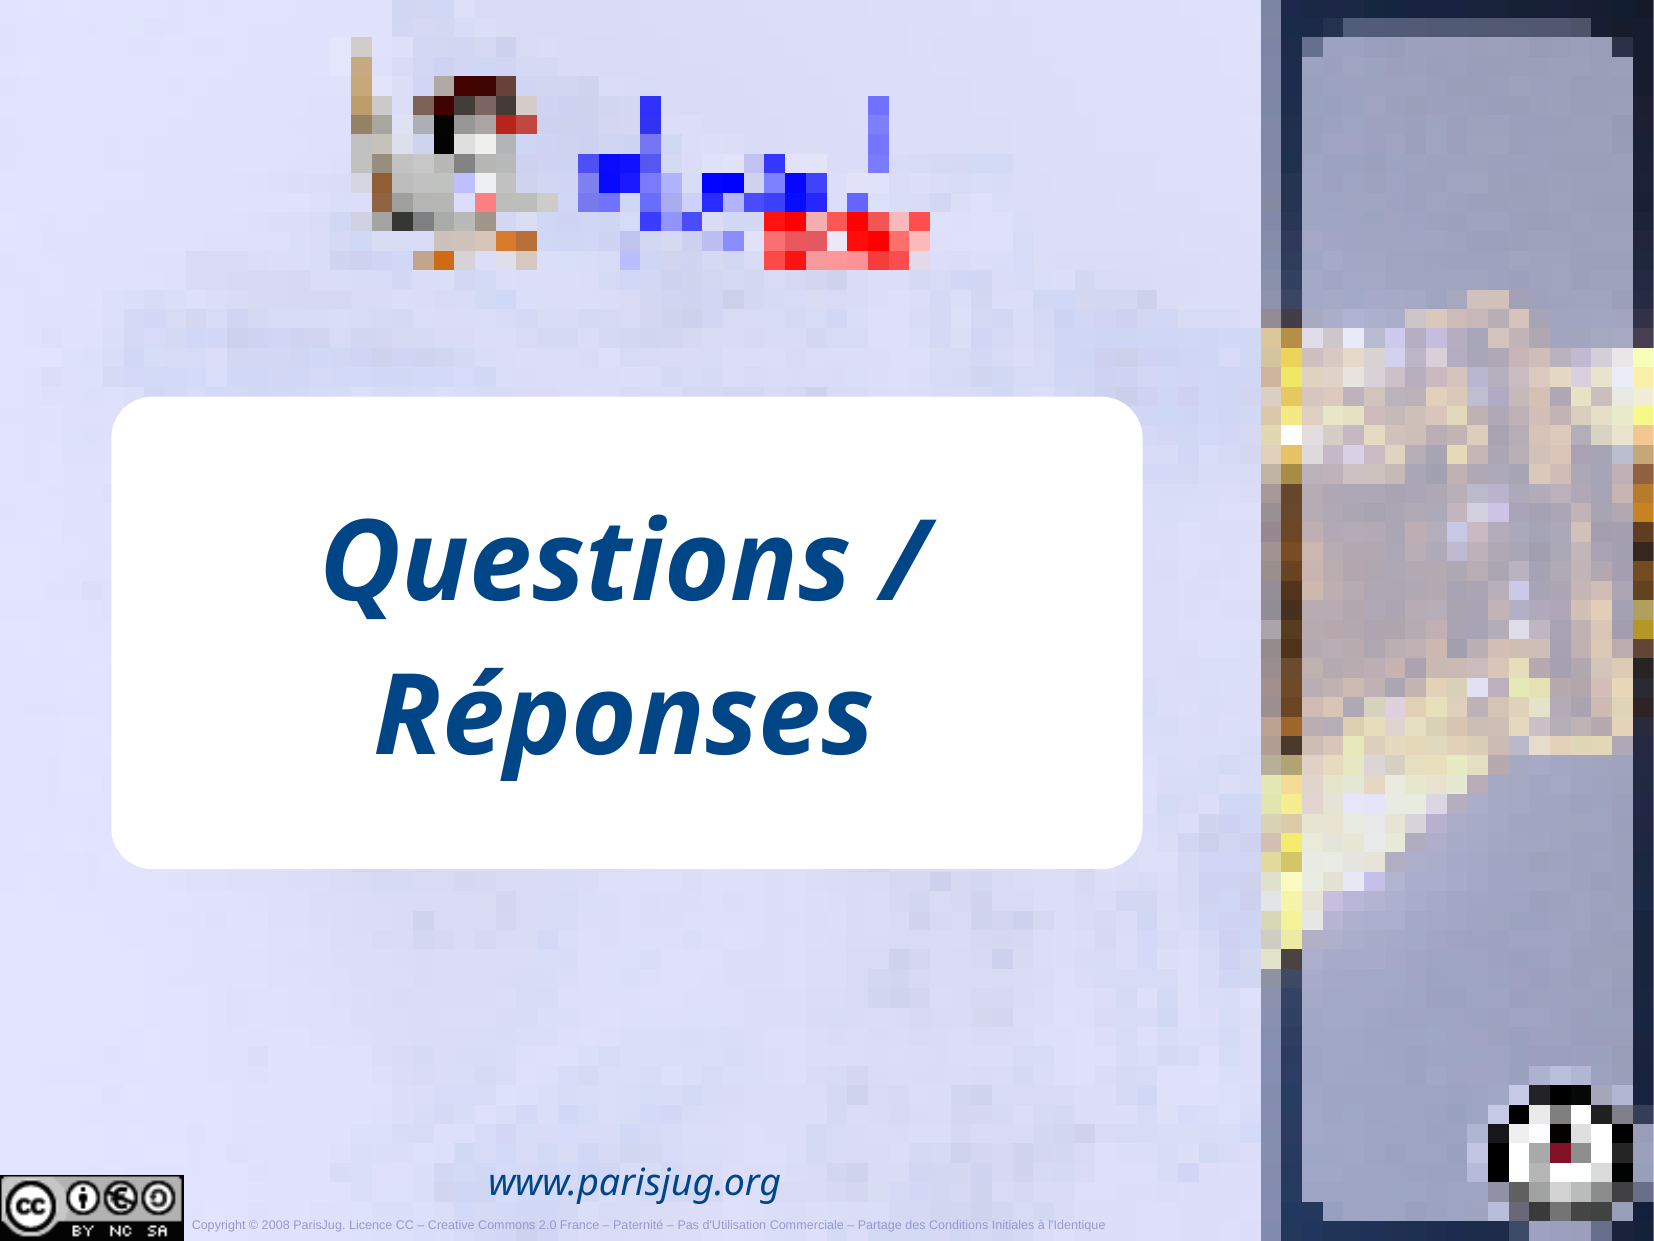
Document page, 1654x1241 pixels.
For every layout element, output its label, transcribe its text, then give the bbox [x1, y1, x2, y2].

title Questions / Réponses [102, 404, 1146, 864]
picture [0, 0, 1654, 1241]
